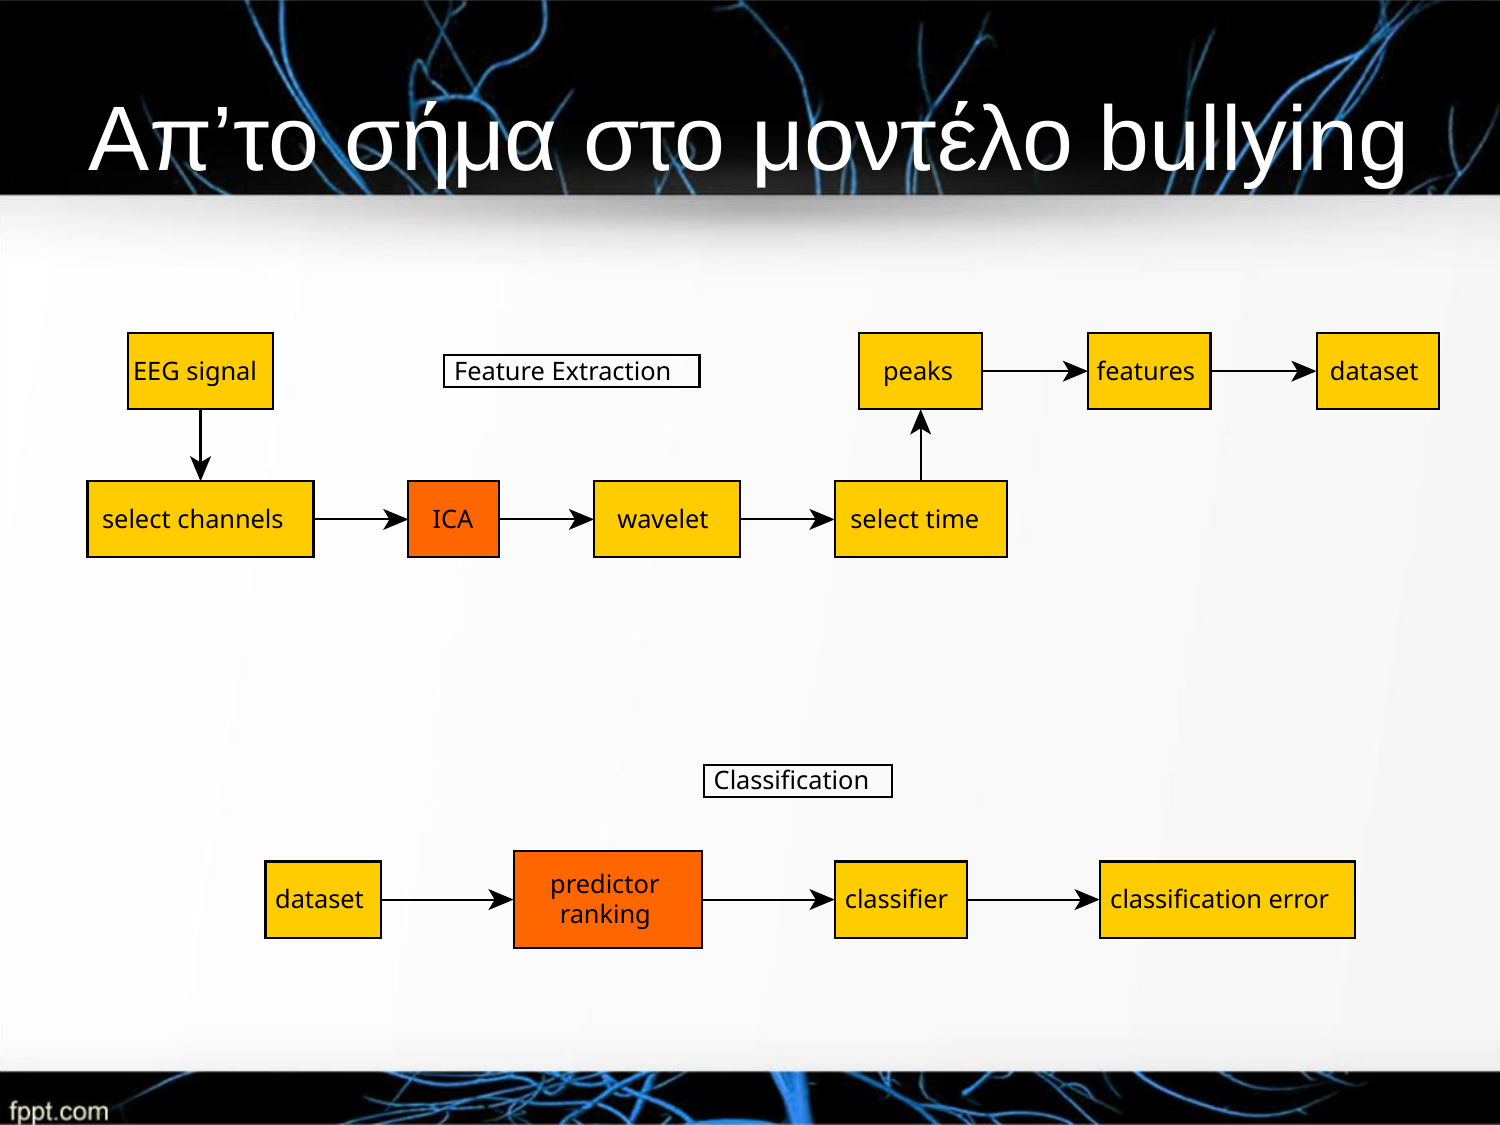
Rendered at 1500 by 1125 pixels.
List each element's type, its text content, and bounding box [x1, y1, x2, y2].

title Απ’το σήμα στο μοντέλο bullying [75, 44, 1425, 233]
picture [0, 0, 1500, 1125]
